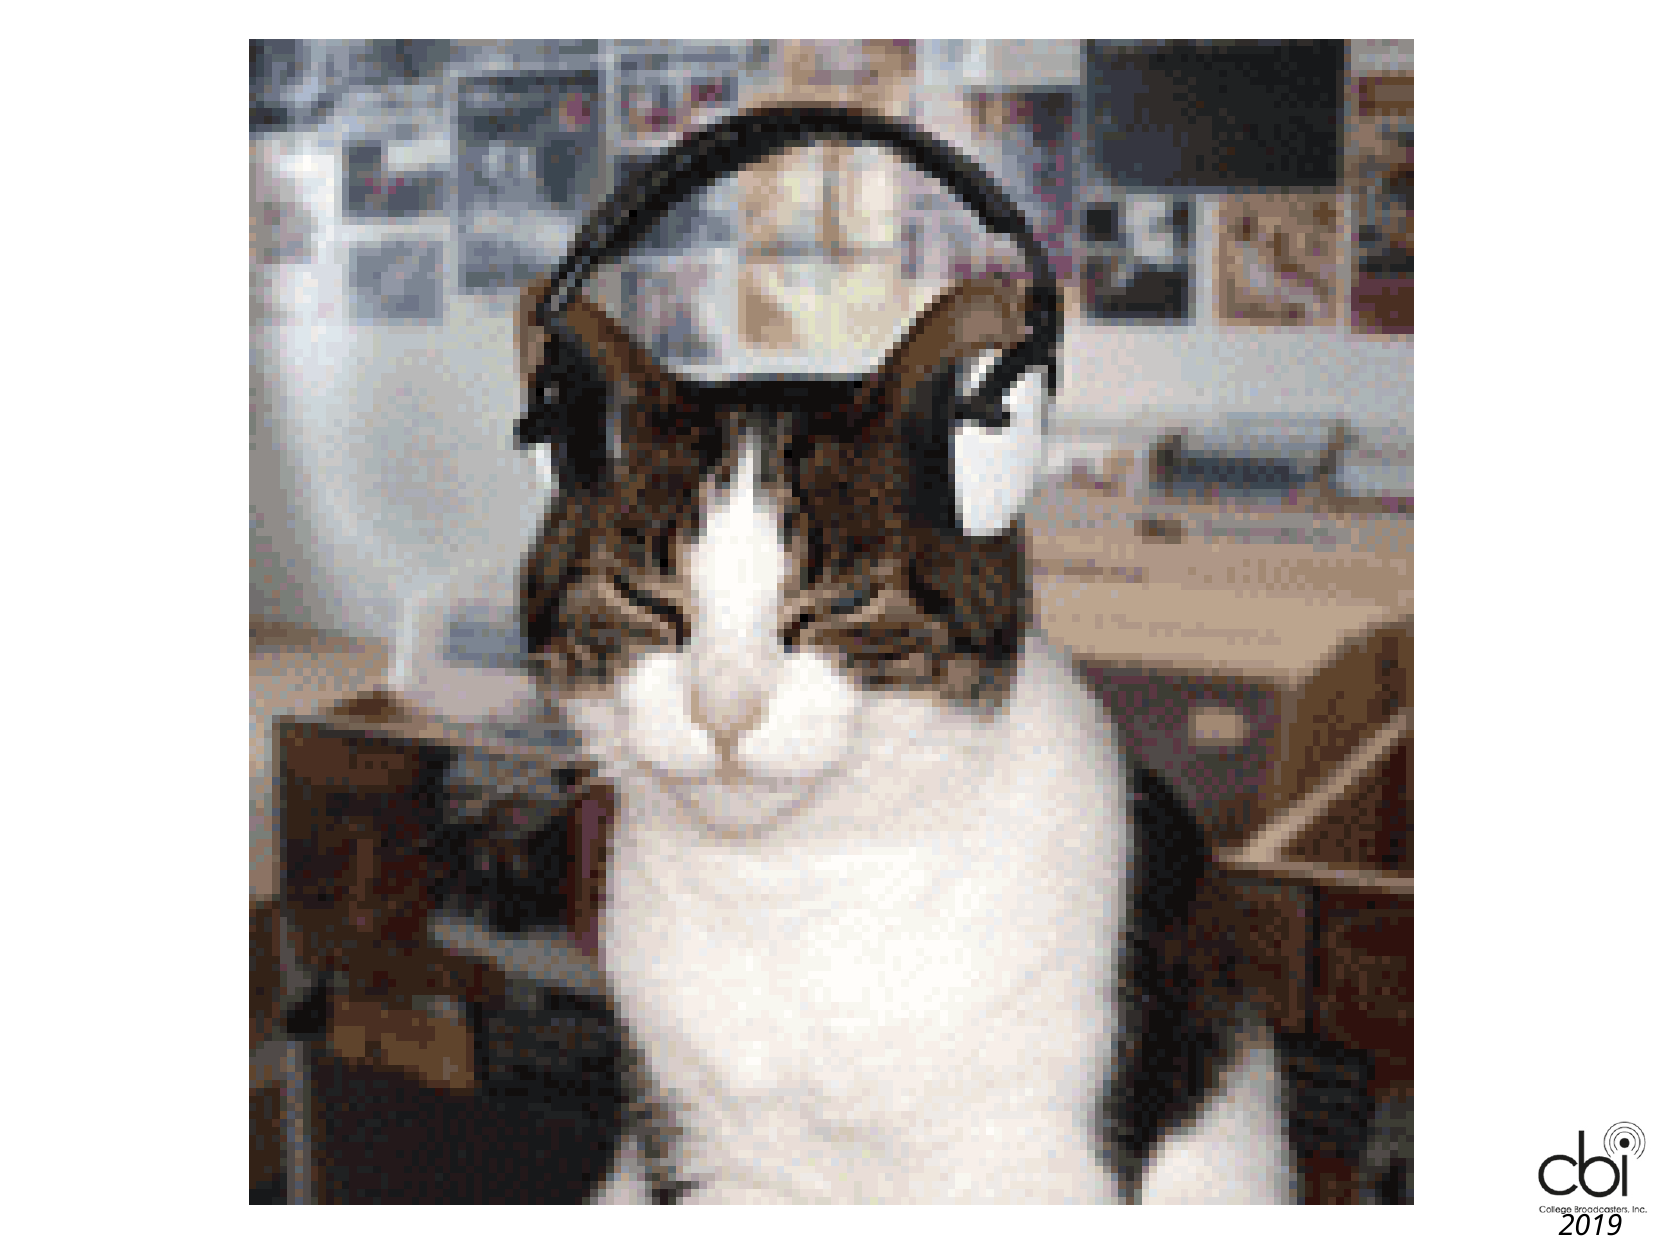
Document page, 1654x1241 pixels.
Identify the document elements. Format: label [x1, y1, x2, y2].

picture [249, 39, 1414, 1205]
picture [1529, 1120, 1654, 1216]
